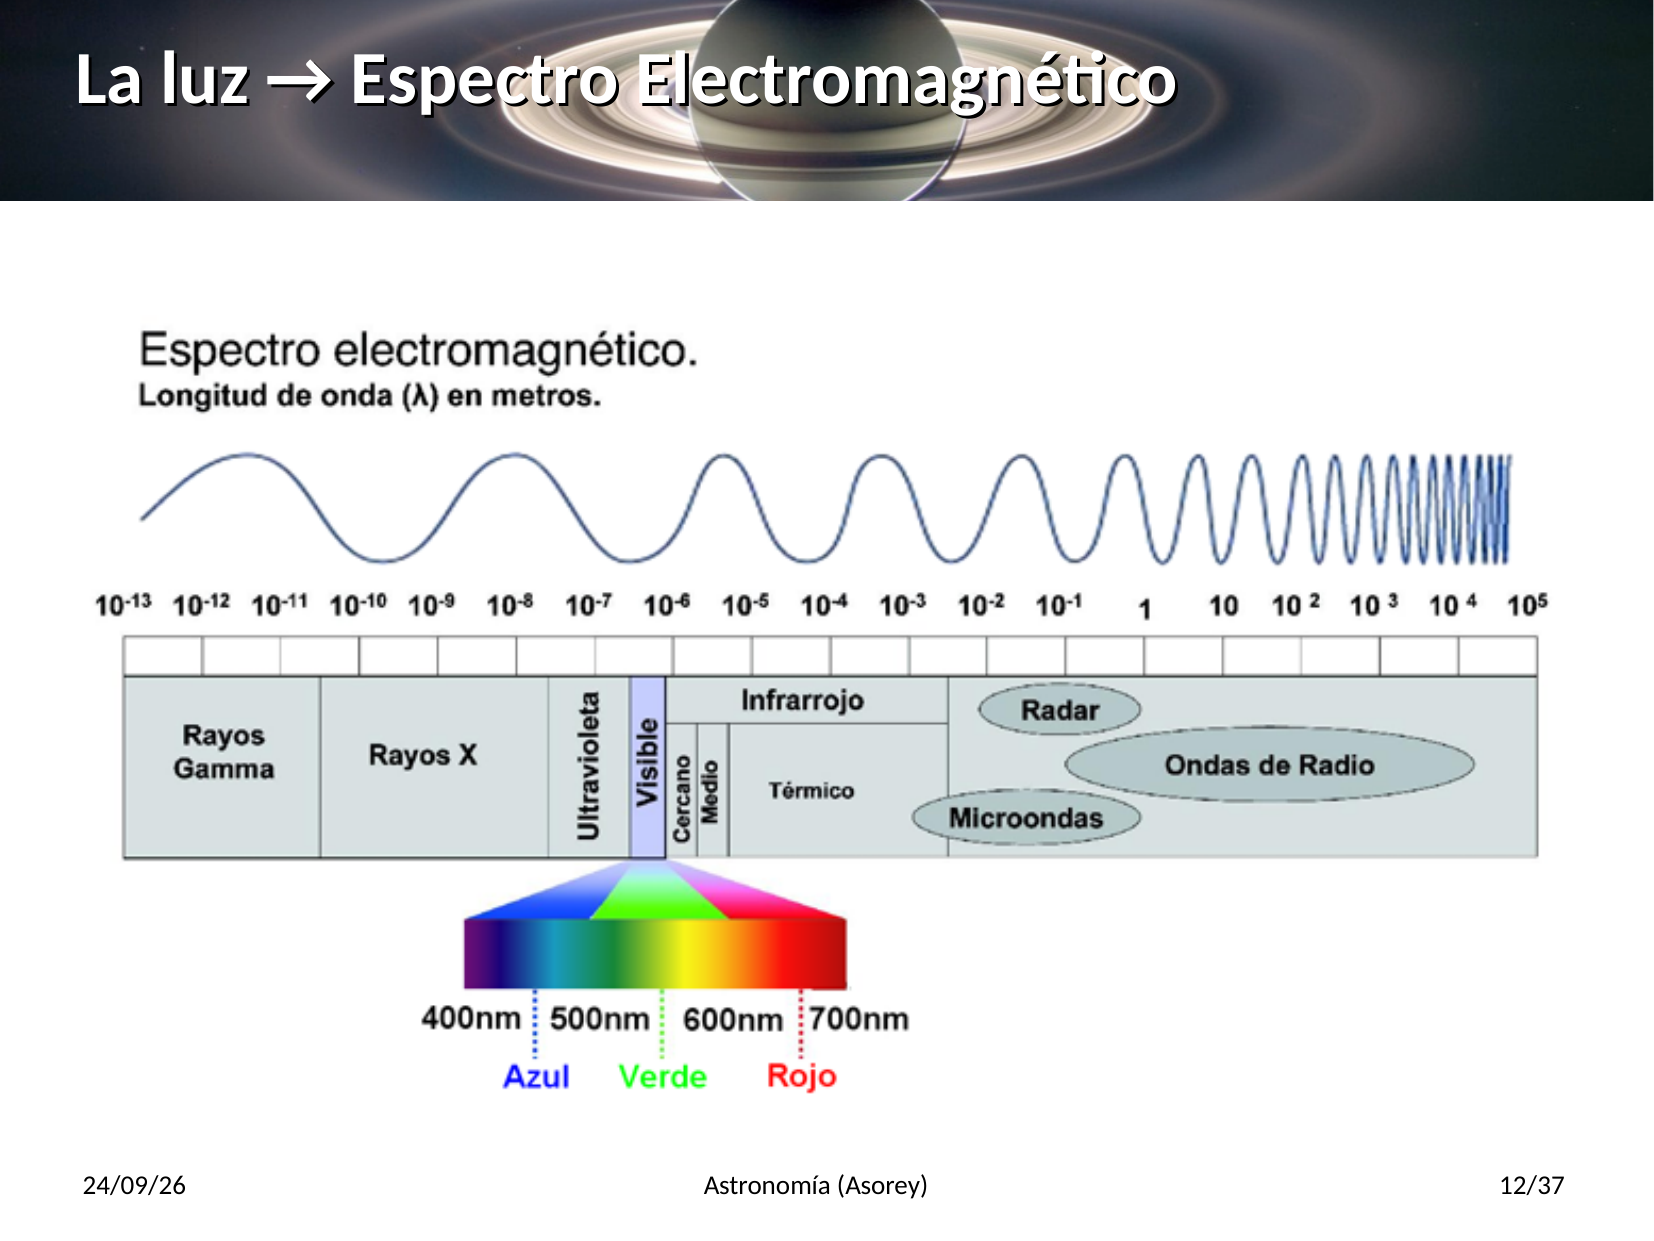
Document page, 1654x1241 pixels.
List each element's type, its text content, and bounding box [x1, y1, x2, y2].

picture [0, 0, 1654, 201]
picture [82, 310, 1571, 1119]
title La luz → Espectro Electromagnético [75, 19, 1564, 151]
